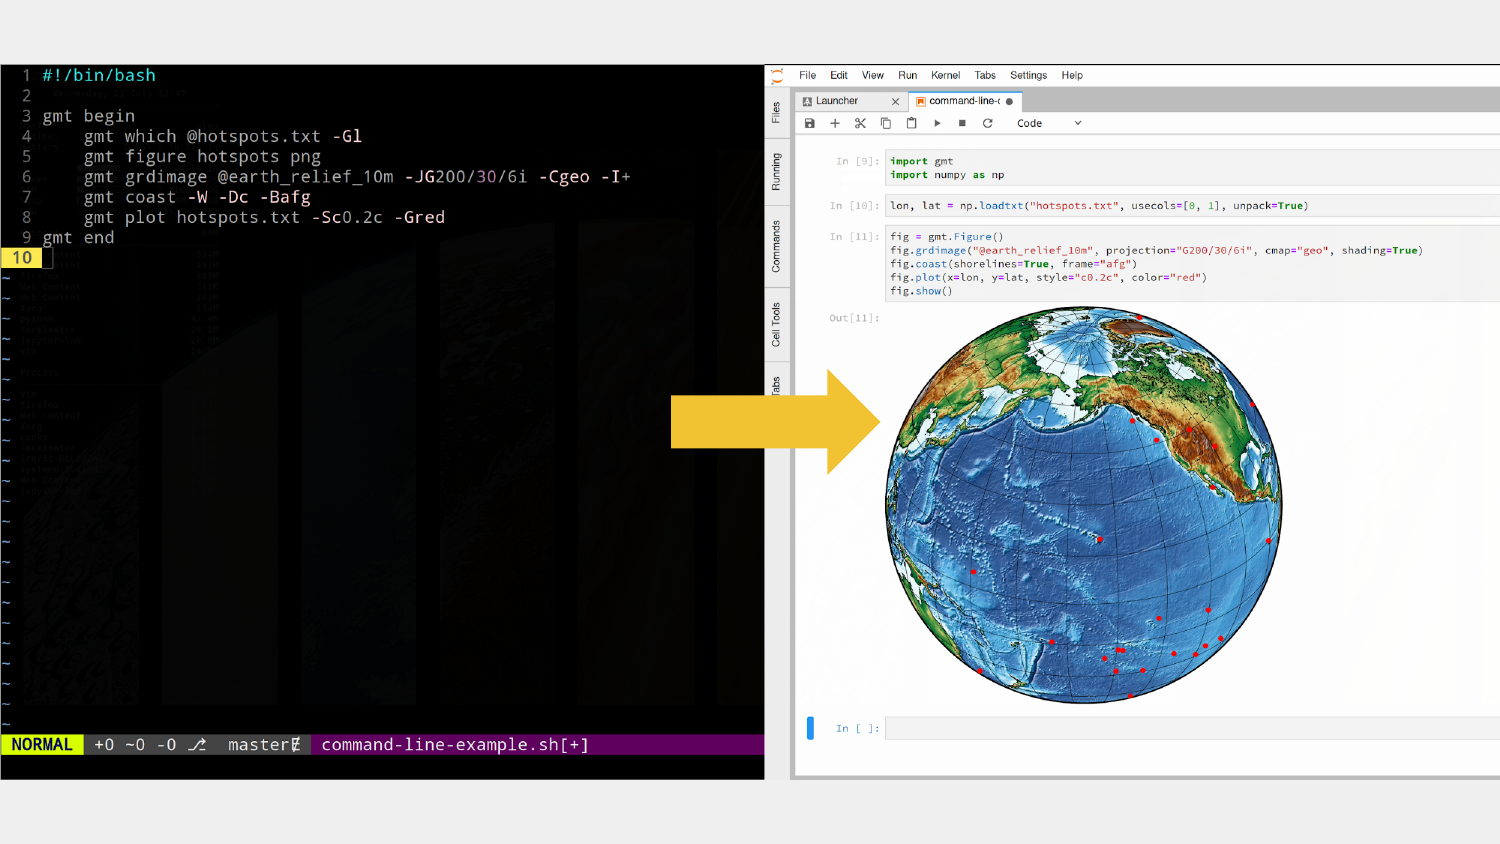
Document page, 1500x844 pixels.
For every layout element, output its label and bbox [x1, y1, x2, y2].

picture [0, 64, 1500, 780]
text_box [671, 368, 881, 475]
